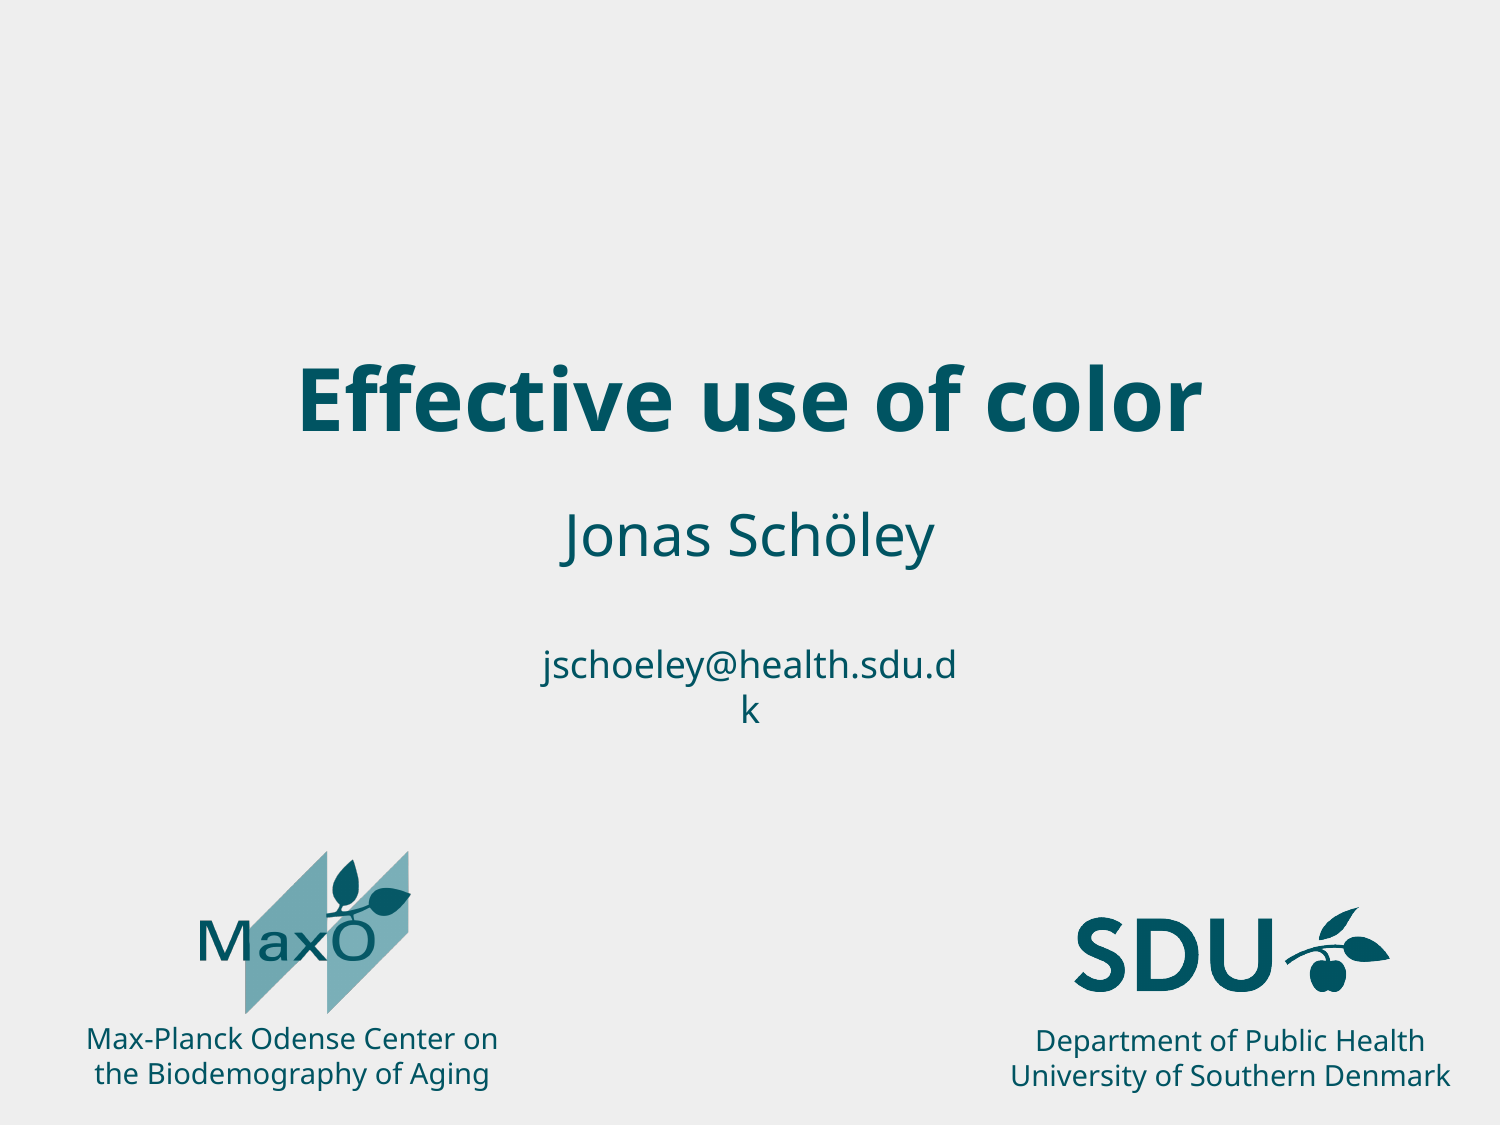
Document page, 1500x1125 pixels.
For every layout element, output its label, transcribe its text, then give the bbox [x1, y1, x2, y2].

text_box Max-Planck Odense Center on the Biodemography of Aging [51, 1004, 534, 1090]
picture [1074, 907, 1390, 992]
subtitle Jonas Schöley [51, 482, 1449, 656]
text_box jschoeley@health.sdu.dk [521, 631, 979, 742]
picture [200, 851, 411, 1014]
title Effective use of color [51, 239, 1449, 472]
text_box Department of Public Health University of Southern Denmark [961, 1007, 1500, 1125]
